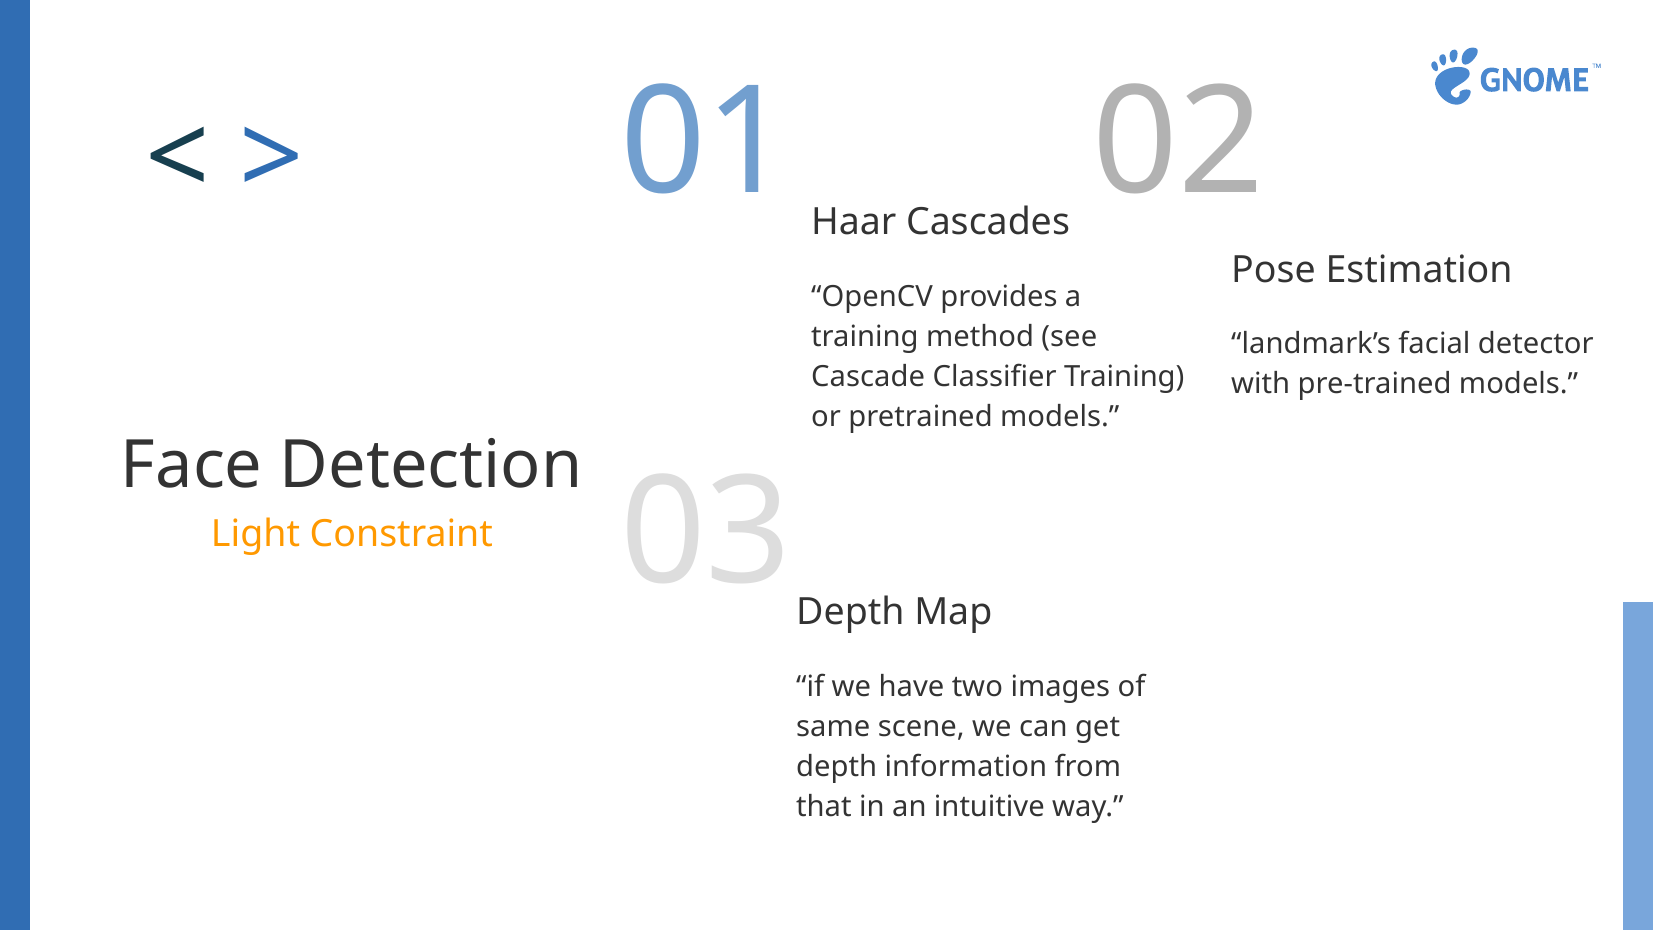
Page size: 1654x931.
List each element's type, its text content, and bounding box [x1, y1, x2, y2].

list Pose Estimation “landmark’s facial detector with pre-trained models.” [1160, 242, 1606, 601]
list Haar Cascades “OpenCV provides a training method (see Cascade Classifier Training) or pretrained models.” [740, 195, 1186, 553]
list 01 [548, 32, 819, 241]
list < > [75, 75, 340, 241]
title Face Detection Light Constraint [70, 217, 634, 757]
list Depth Map “if we have two images of same scene, we can get depth information from that in an intuitive way.” [725, 585, 1171, 931]
list 02 [1021, 32, 1292, 241]
list 03 [634, 421, 819, 630]
